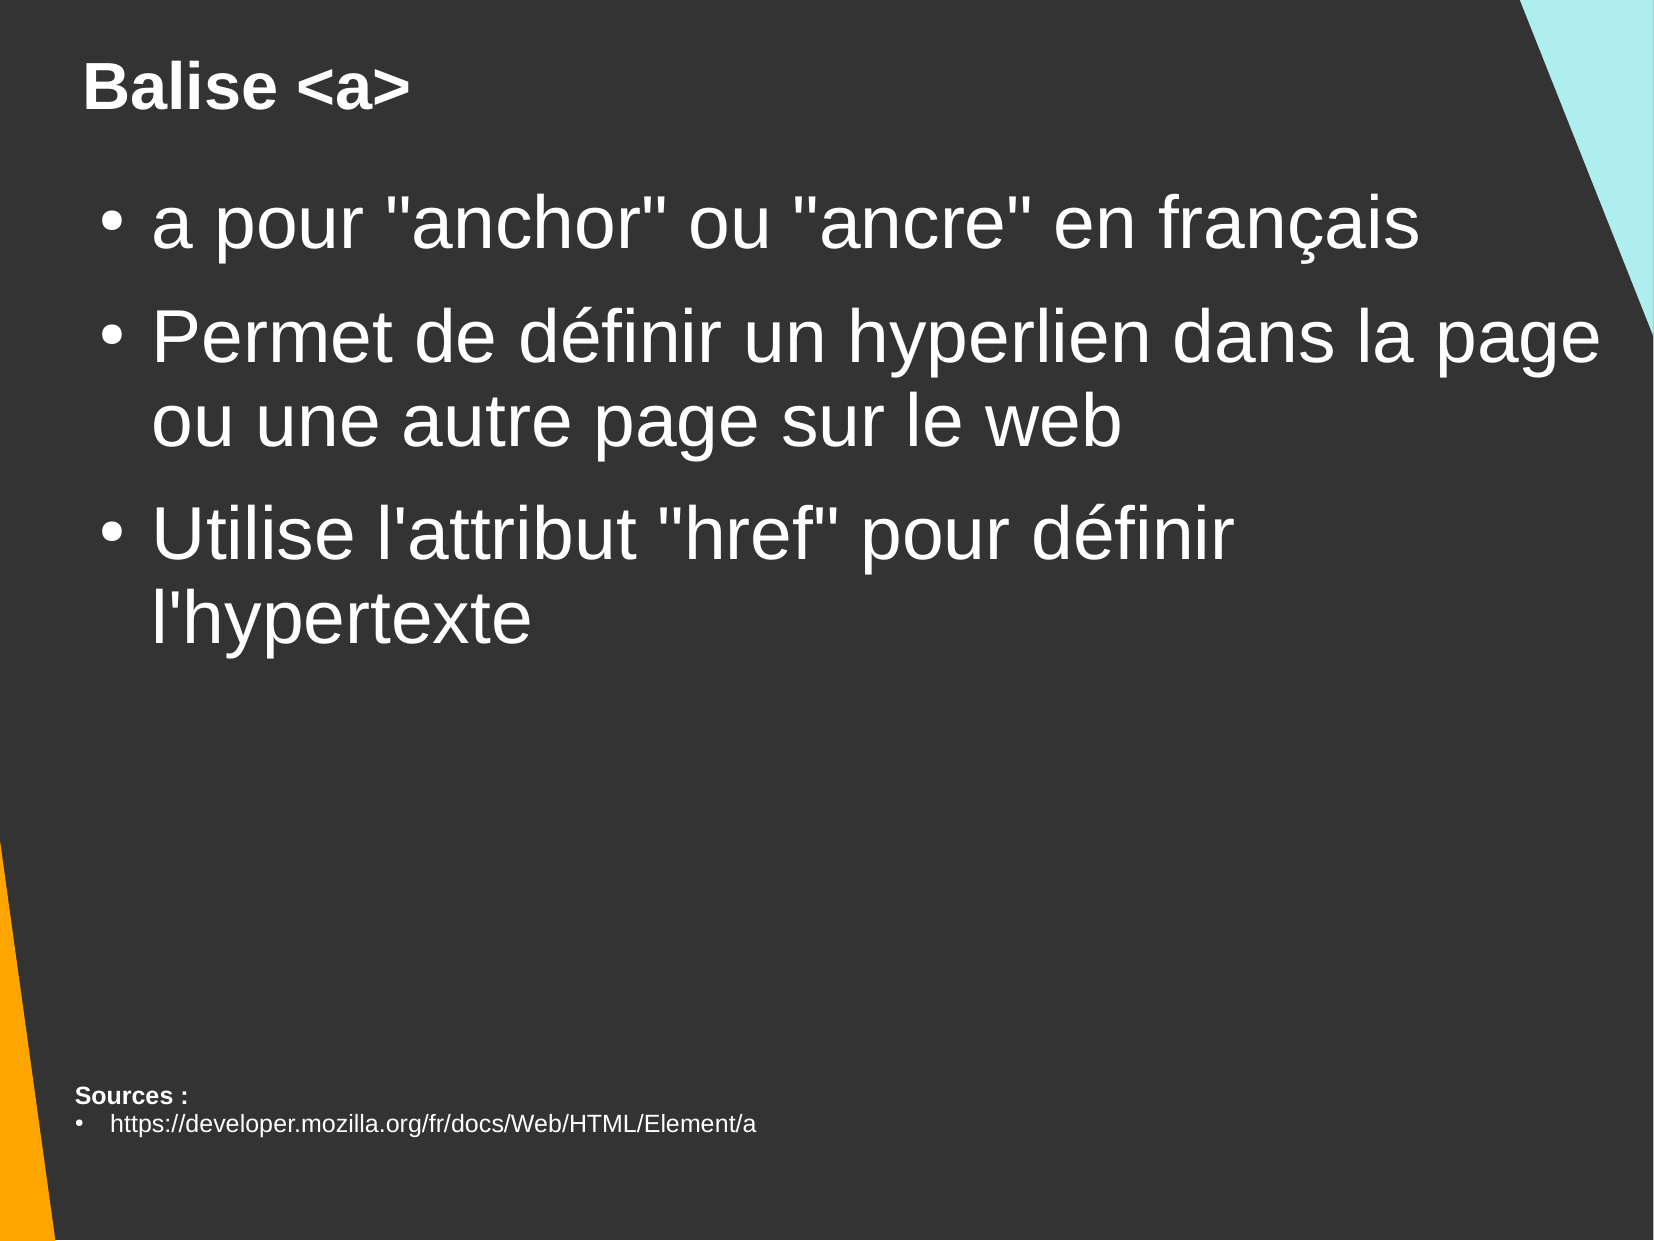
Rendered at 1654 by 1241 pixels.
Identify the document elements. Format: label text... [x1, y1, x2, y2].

text_box Sources : https://developer.mozilla.org/fr/docs/Web/HTML/Element/a [60, 1074, 1546, 1241]
text_box [1519, 0, 1654, 338]
text_box [0, 840, 56, 1241]
title Balise <a> [82, 49, 1571, 152]
list a pour "anchor" ou "ancre" en français Permet de définir un hyperlien dans la page ou une autre page sur le web Utilise l'attribut "href" pour définir l'hypertexte [80, 180, 1605, 839]
